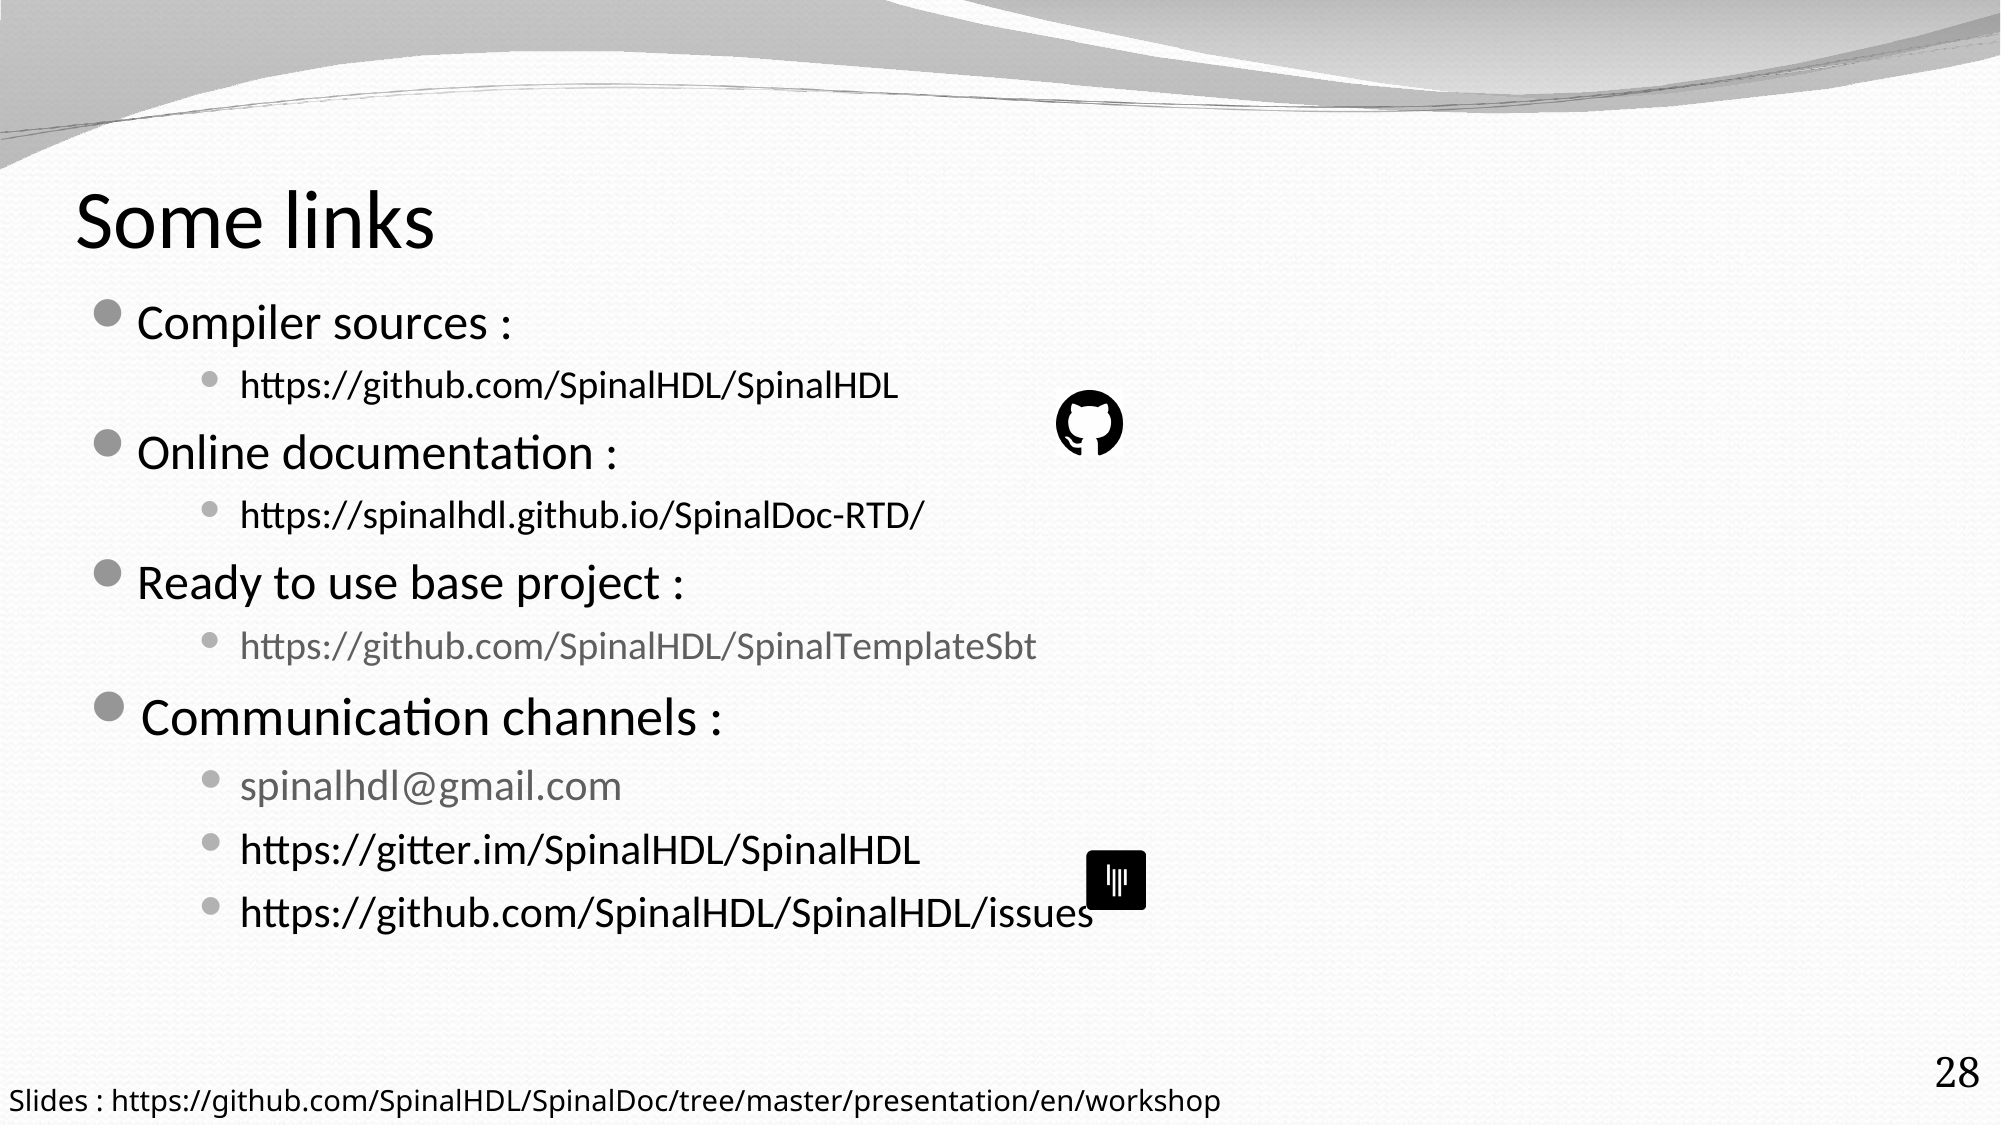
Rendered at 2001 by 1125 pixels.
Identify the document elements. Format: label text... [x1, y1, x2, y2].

text_box <numéro> [1813, 1042, 1981, 1103]
list Compiler sources : https://github.com/SpinalHDL/SpinalHDL Online documentation : https://spinalhdl.github.io/SpinalDoc-RTD/ Ready to use base project : https://github.com/SpinalHDL/SpinalTemplateSbt Communication channels : spinalhdl@gmail.com https://gitter.im/SpinalHDL/SpinalHDL https://github.com/SpinalHDL/SpinalHDL/issues [75, 281, 1426, 1002]
title Some links [75, 78, 1426, 266]
picture [0, 0, 2001, 1125]
text_box Slides : https://github.com/SpinalHDL/SpinalDoc/tree/master/presentation/en/workshop [0, 1074, 1548, 1125]
